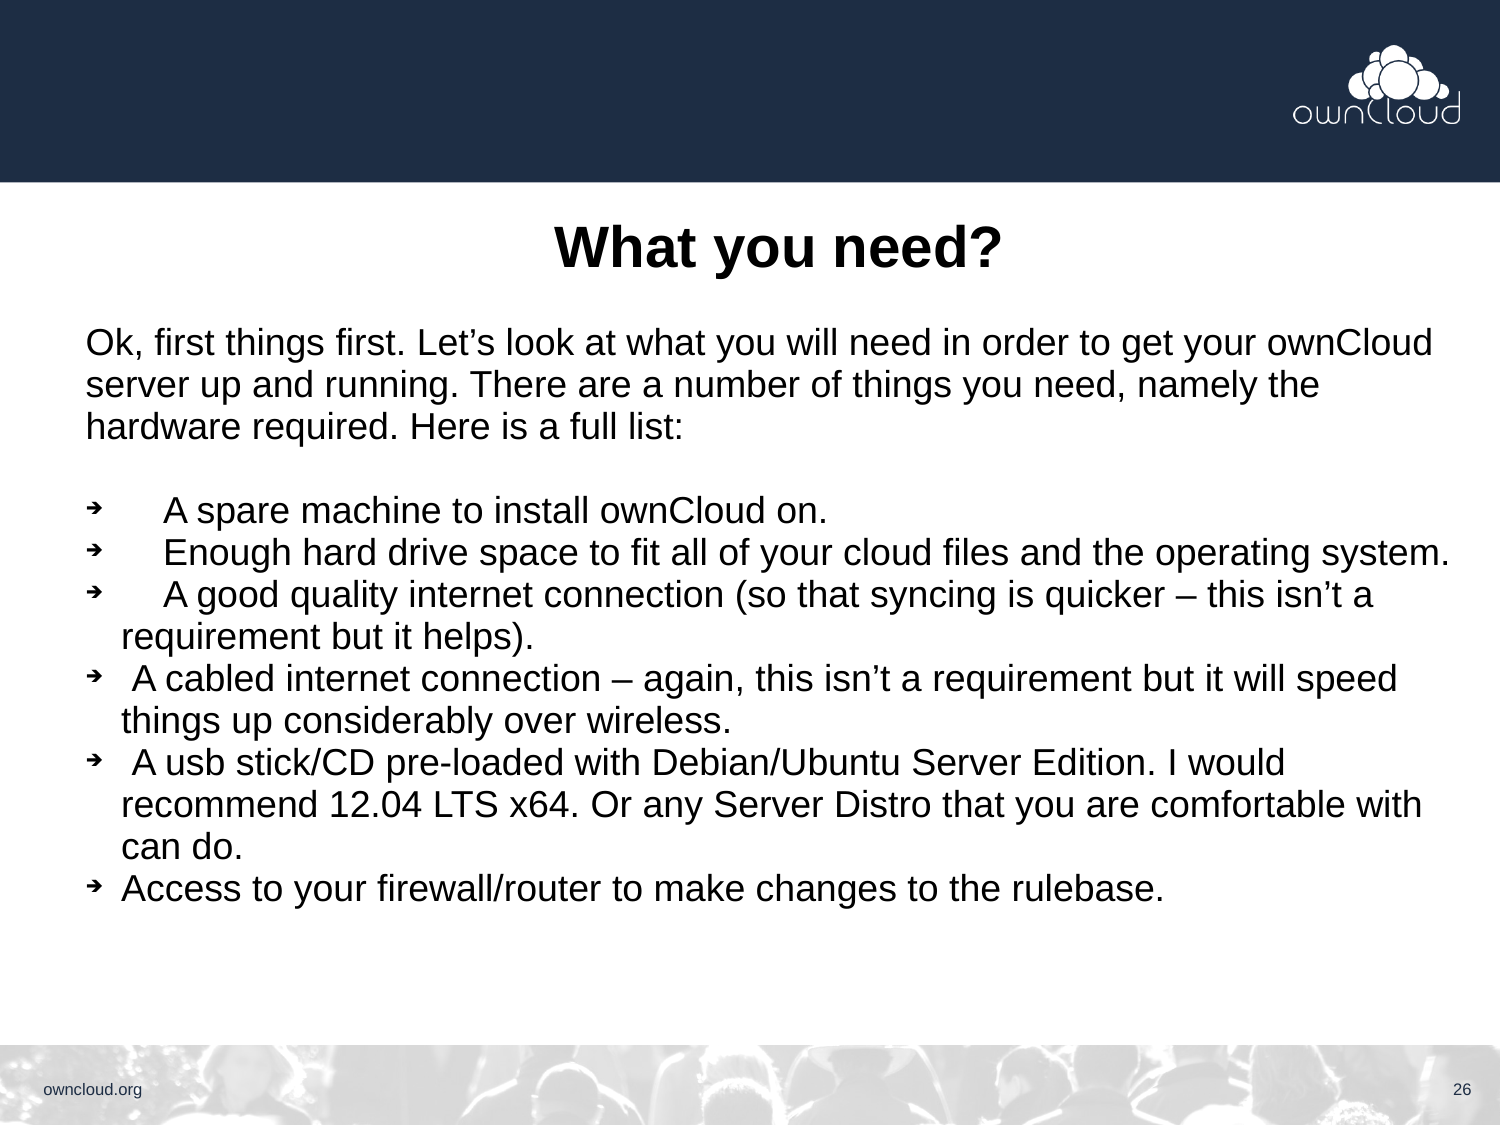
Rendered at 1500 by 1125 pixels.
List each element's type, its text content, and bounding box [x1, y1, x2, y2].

picture [1293, 45, 1460, 124]
text_box What you need? Ok, first things first. Let’s look at what you will need in order to get your ownCloud server up and running. There are a number of things you need, namely the hardware required. Here is a full list: A spare machine to install ownCloud on. Enough hard drive space to fit all of your cloud files and the operating system. A good quality internet connection (so that syncing is quicker – this isn’t a requirement but it helps). A cabled internet connection – again, this isn’t a requirement but it will speed things up considerably over wireless. A usb stick/CD pre-loaded with Debian/Ubuntu Server Edition. I would recommend 12.04 LTS x64. Or any Server Distro that you are comfortable with can do. Access to your firewall/router to make changes to the rulebase. [70, 207, 1489, 959]
picture [0, 1045, 1500, 1125]
